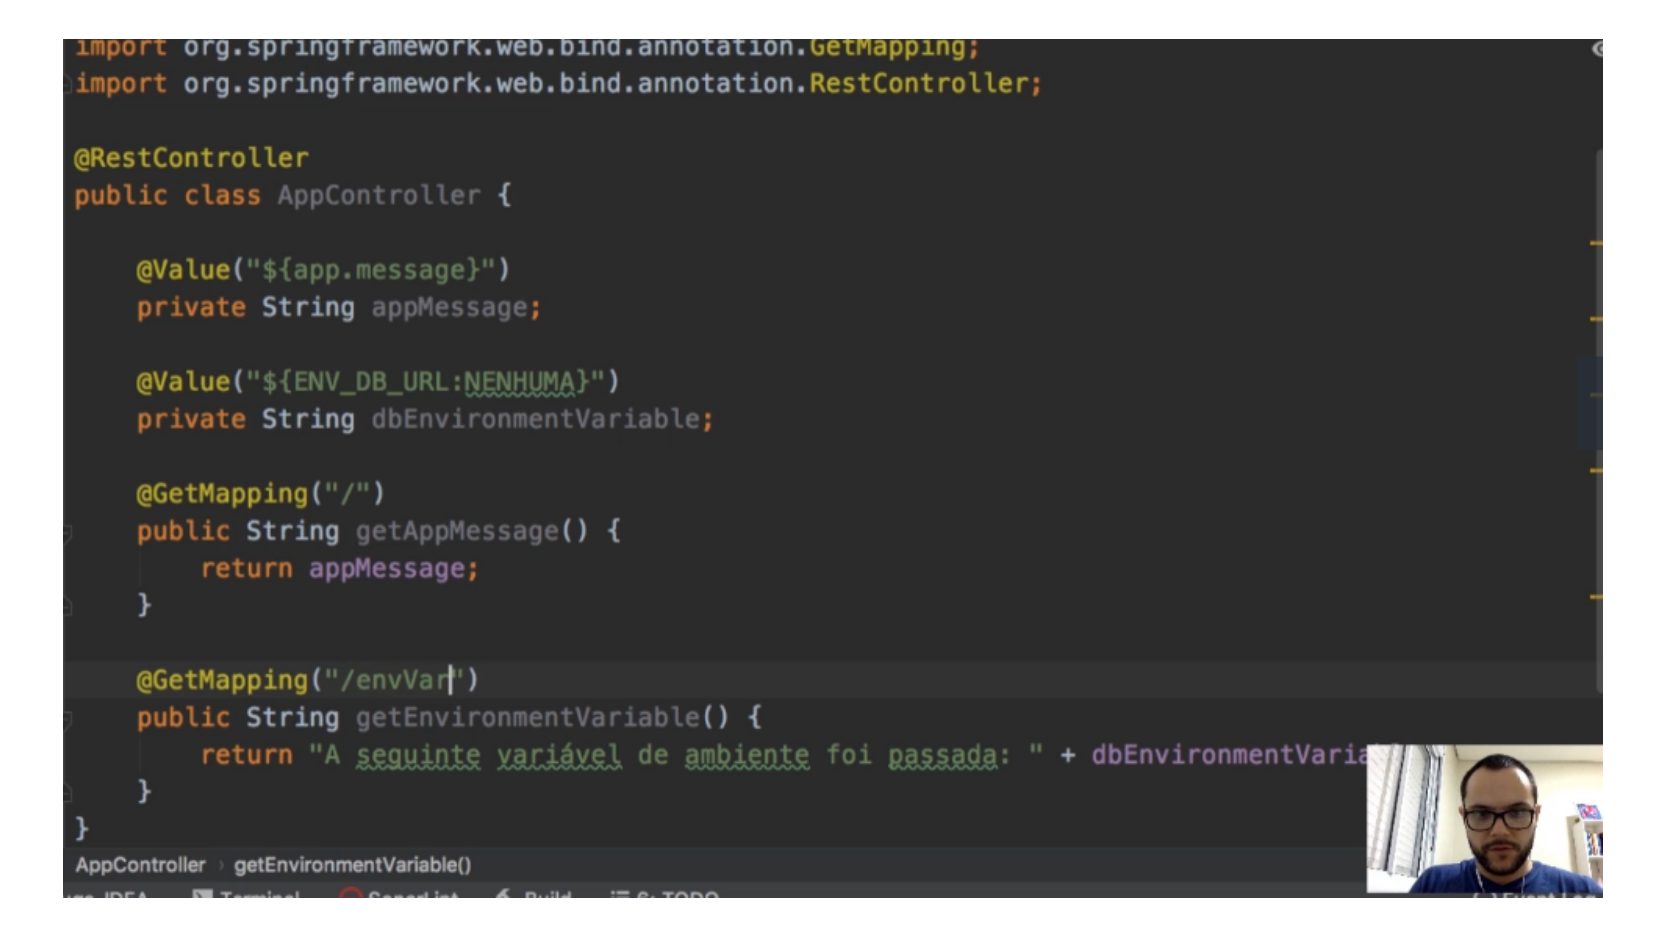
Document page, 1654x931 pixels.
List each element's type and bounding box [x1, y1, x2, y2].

picture [63, 39, 1603, 898]
